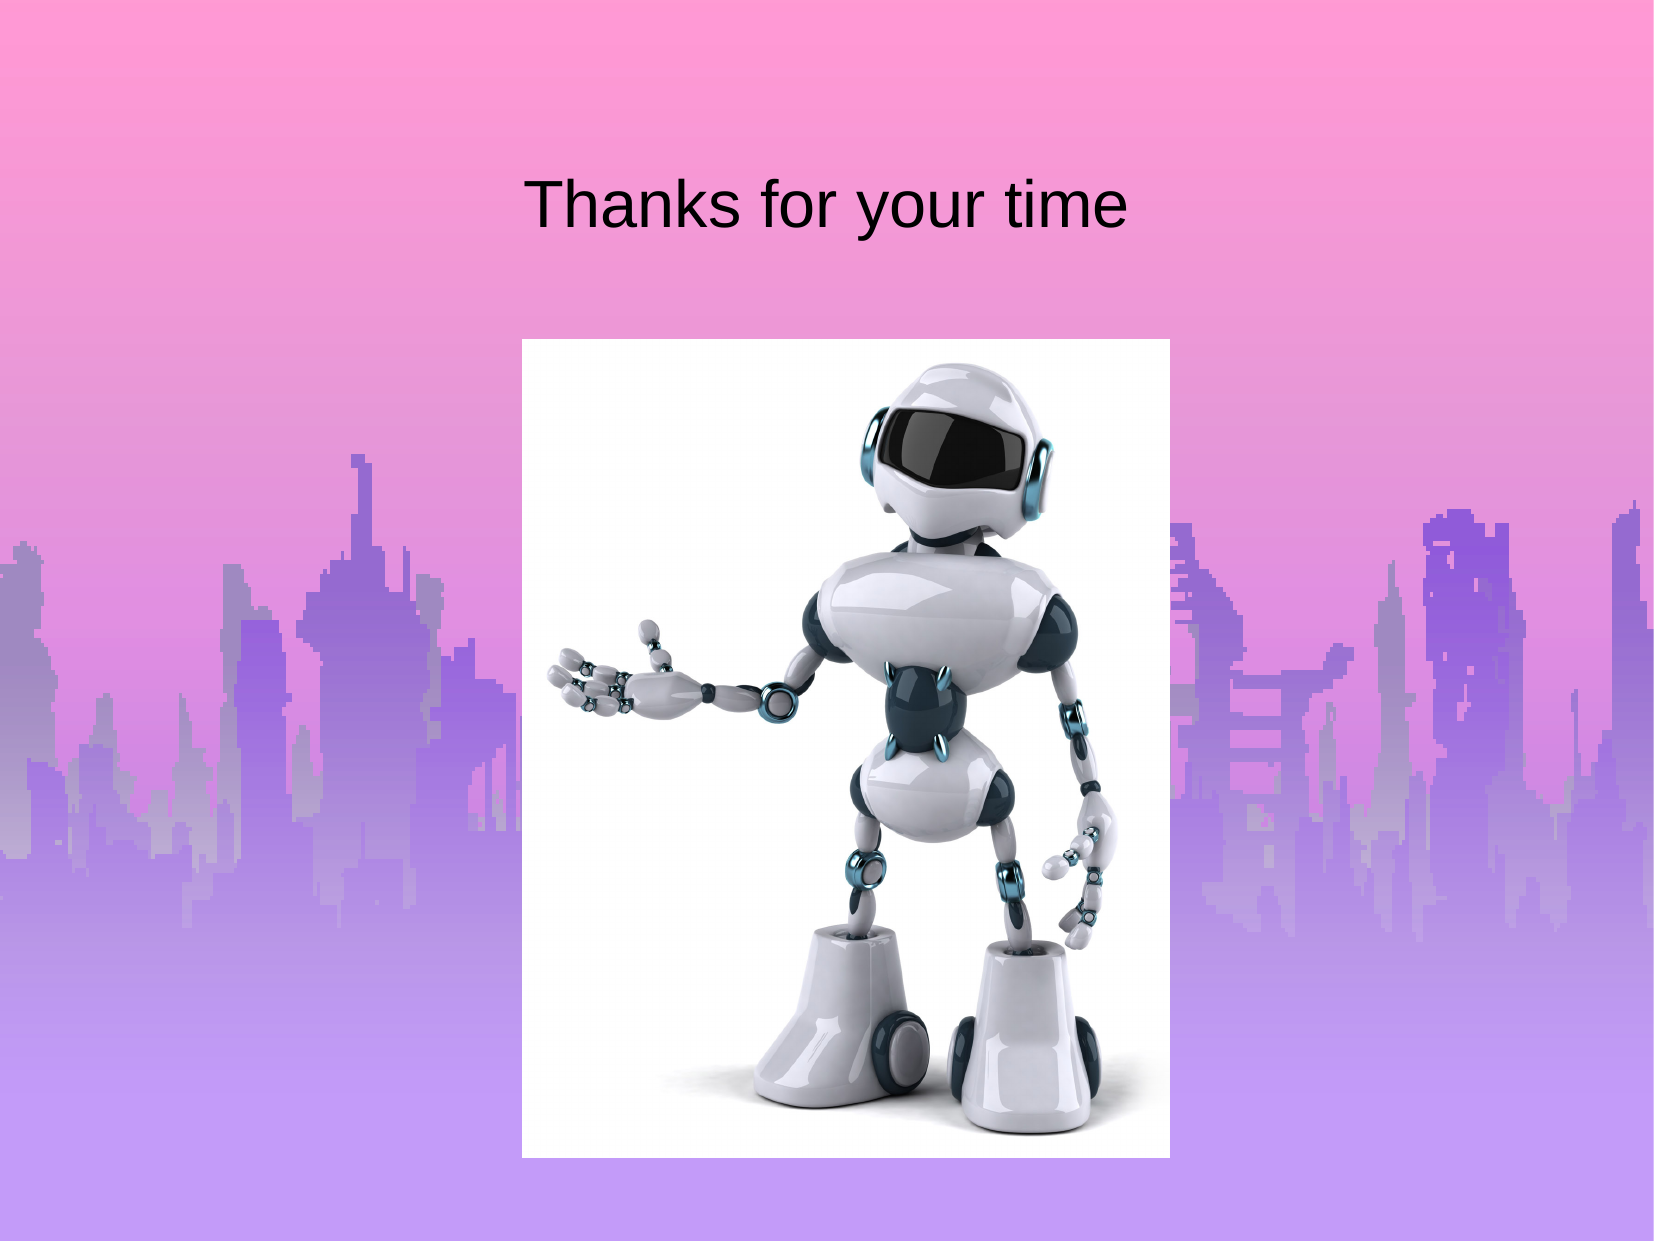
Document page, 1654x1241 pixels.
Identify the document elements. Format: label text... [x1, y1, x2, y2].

subtitle Thanks for your time [82, 47, 1571, 1109]
picture [0, 0, 1654, 1241]
